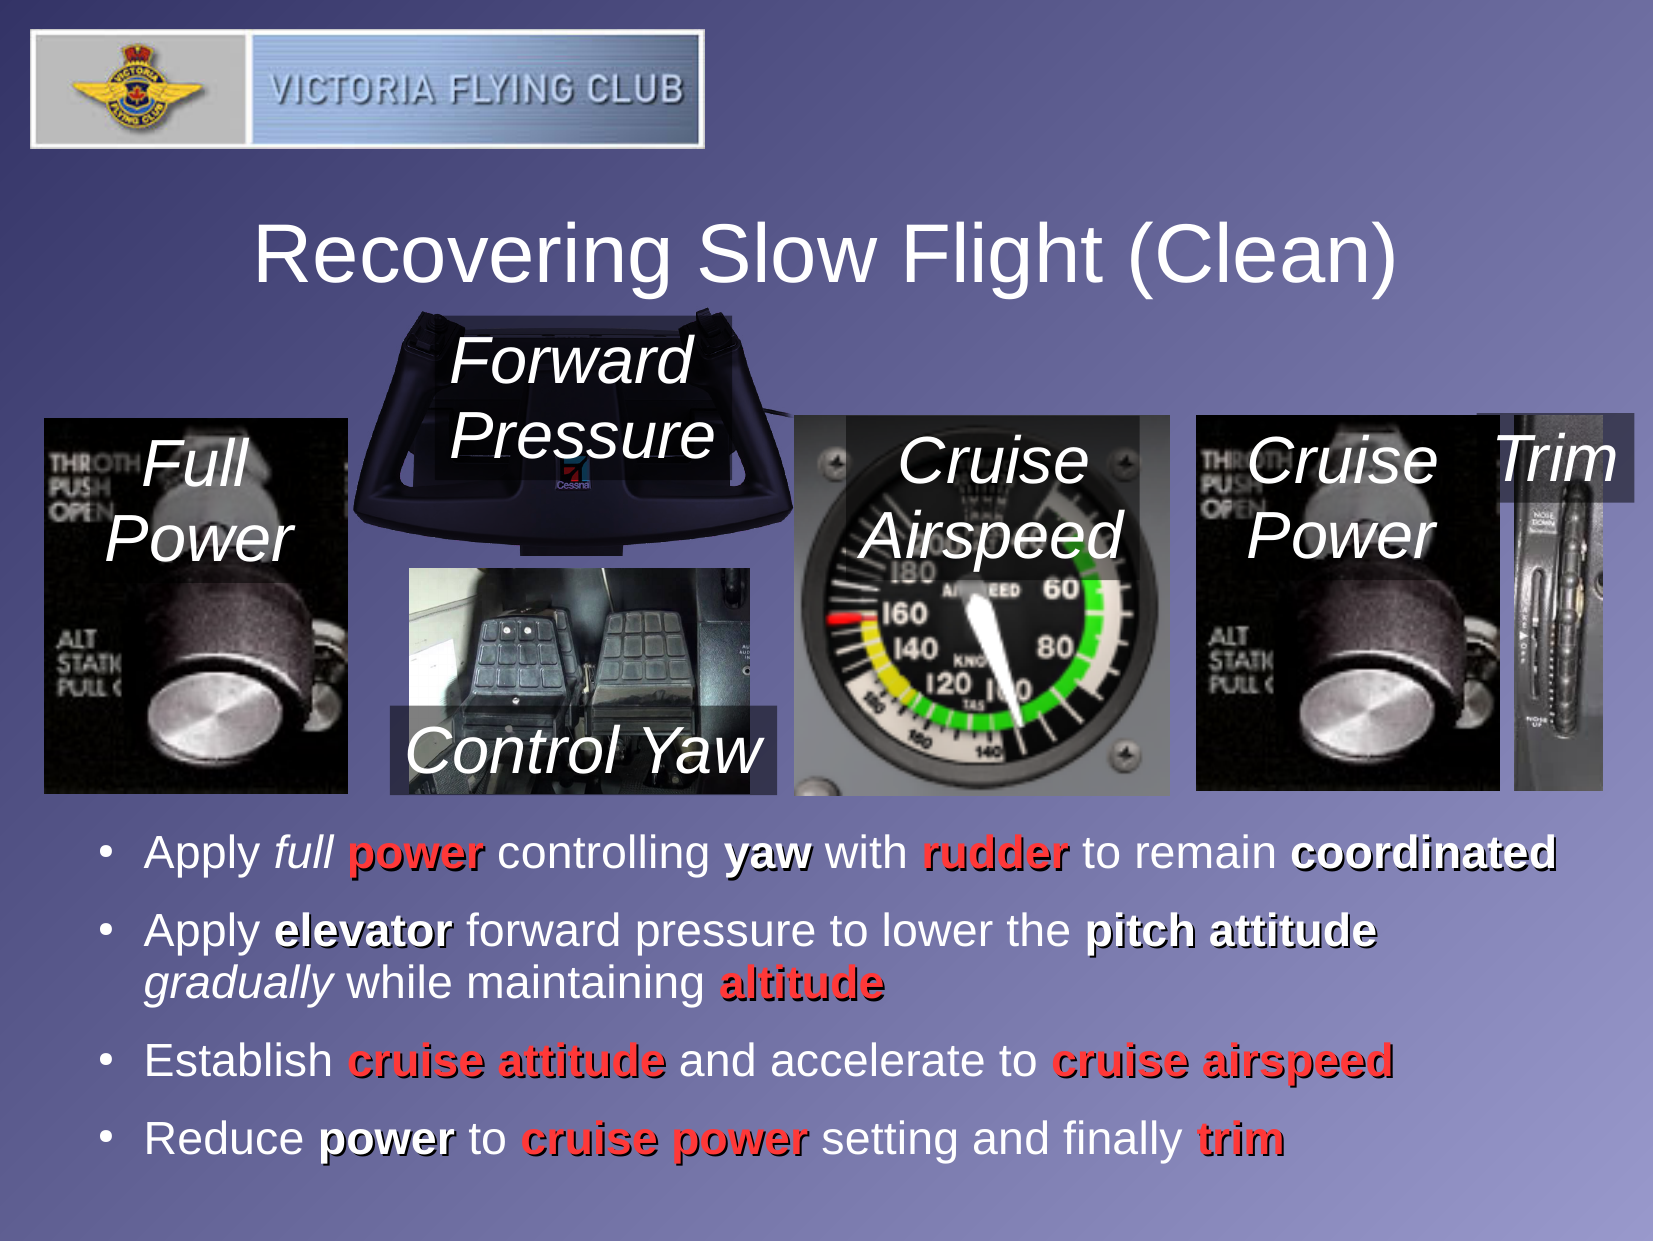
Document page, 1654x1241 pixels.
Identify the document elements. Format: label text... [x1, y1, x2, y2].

text_box Control Yaw [389, 705, 778, 796]
text_box Forward Pressure [434, 315, 733, 481]
picture [1514, 503, 1603, 791]
title Recovering Slow Flight (Clean) [82, 150, 1571, 358]
picture [1196, 415, 1500, 791]
list Apply full power controlling yaw with rudder to remain coordinated Apply elevator forward pressure to lower the pitch attitude gradually while maintaining altitude Establish cruise attitude and accelerate to cruise airspeed Reduce power to cruise power setting and finally trim [82, 826, 1571, 1217]
picture [30, 29, 705, 149]
picture [409, 568, 750, 705]
text_box Cruise Power [1231, 415, 1455, 581]
text_box Trim [1476, 413, 1635, 503]
text_box Cruise Airspeed [846, 415, 1140, 581]
picture [44, 306, 1170, 796]
text_box Full Power [89, 418, 310, 583]
